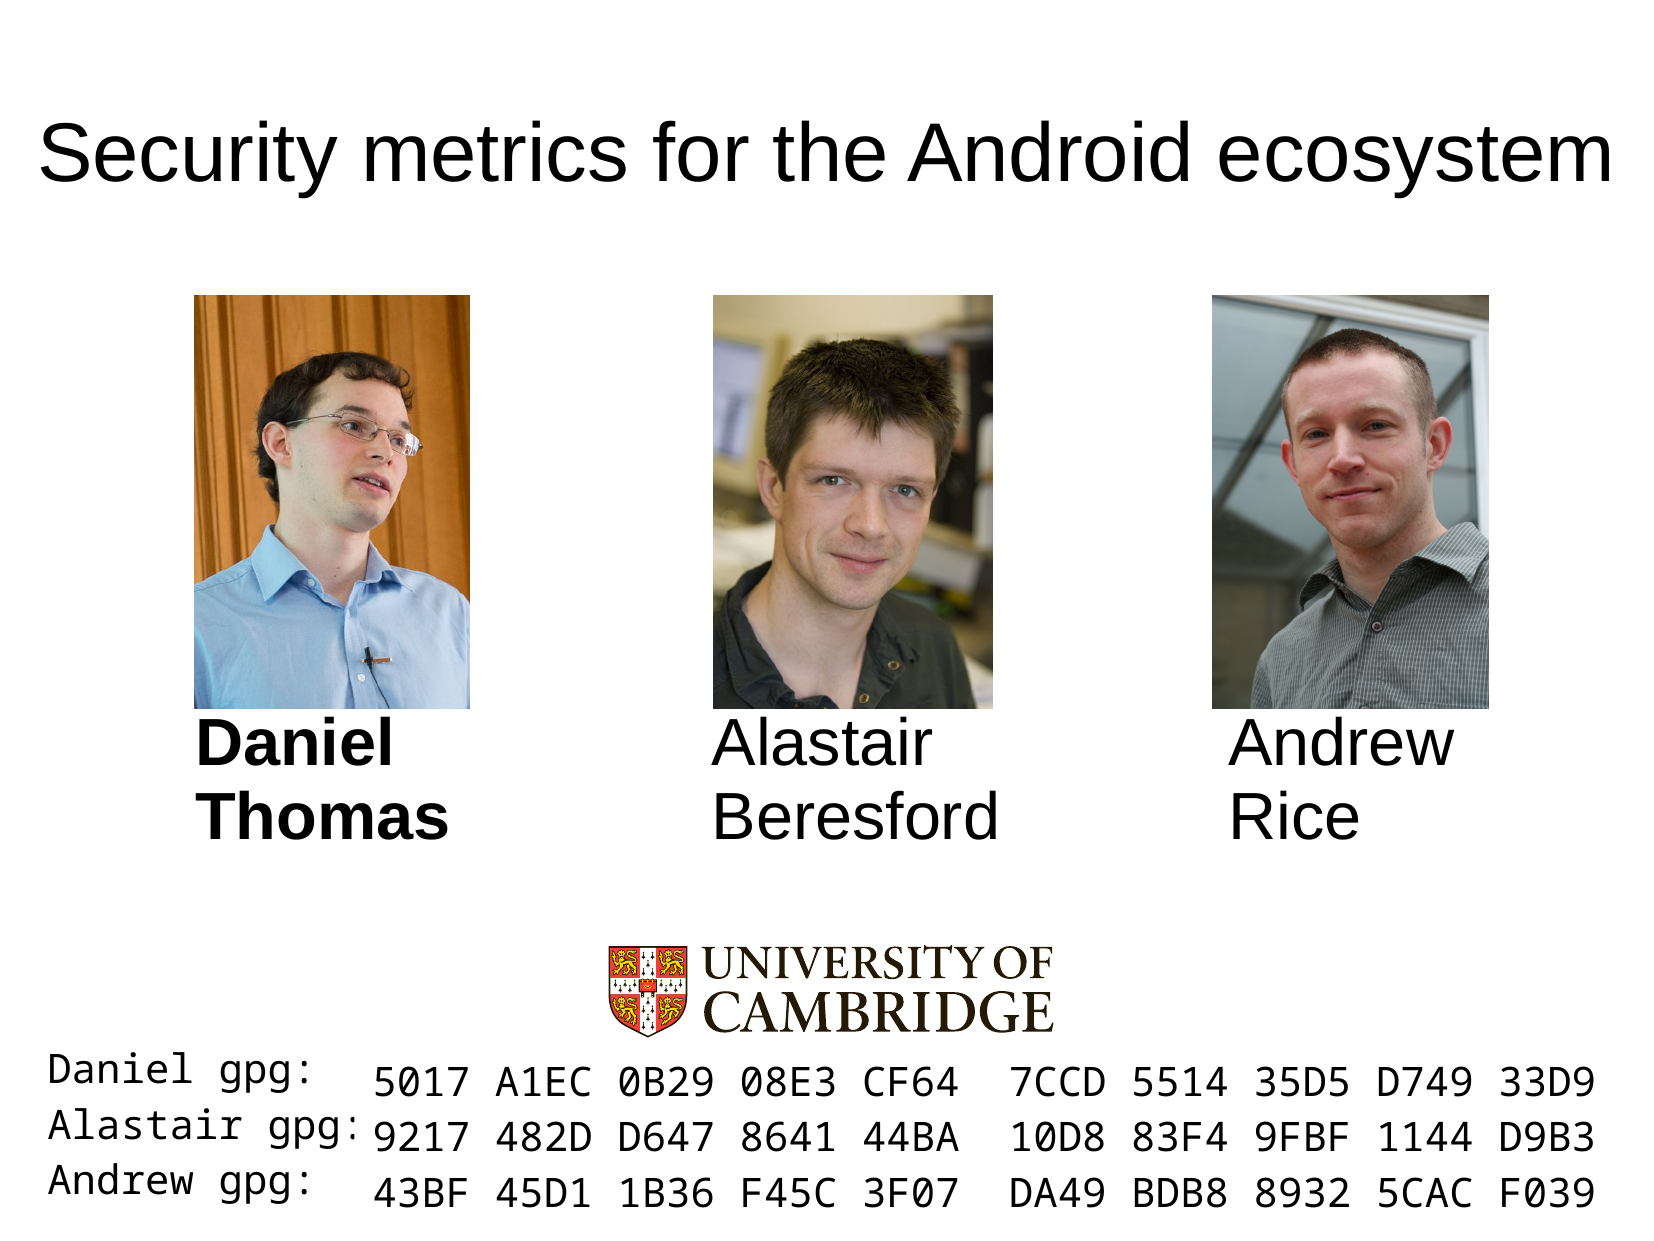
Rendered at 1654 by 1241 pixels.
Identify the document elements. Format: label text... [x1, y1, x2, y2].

title Security metrics for the Android ecosystem [0, 106, 1654, 200]
picture [608, 944, 1055, 1039]
picture [1212, 295, 1489, 710]
picture [194, 295, 470, 709]
picture [713, 295, 993, 709]
text_box 5017 A1EC 0B29 08E3 CF64 7CCD 5514 35D5 D749 33D9 9217 482D D647 8641 44BA 10D8 83F4 9FBF 1144 D9B3 43BF 45D1 1B36 F45C 3F07 DA49 BDB8 8932 5CAC F039 [354, 1045, 1613, 1199]
subtitle Daniel Alastair Andrew Thomas Beresford Rice Daniel gpg: Alastair gpg: Andrew gpg: [47, 120, 1607, 1194]
